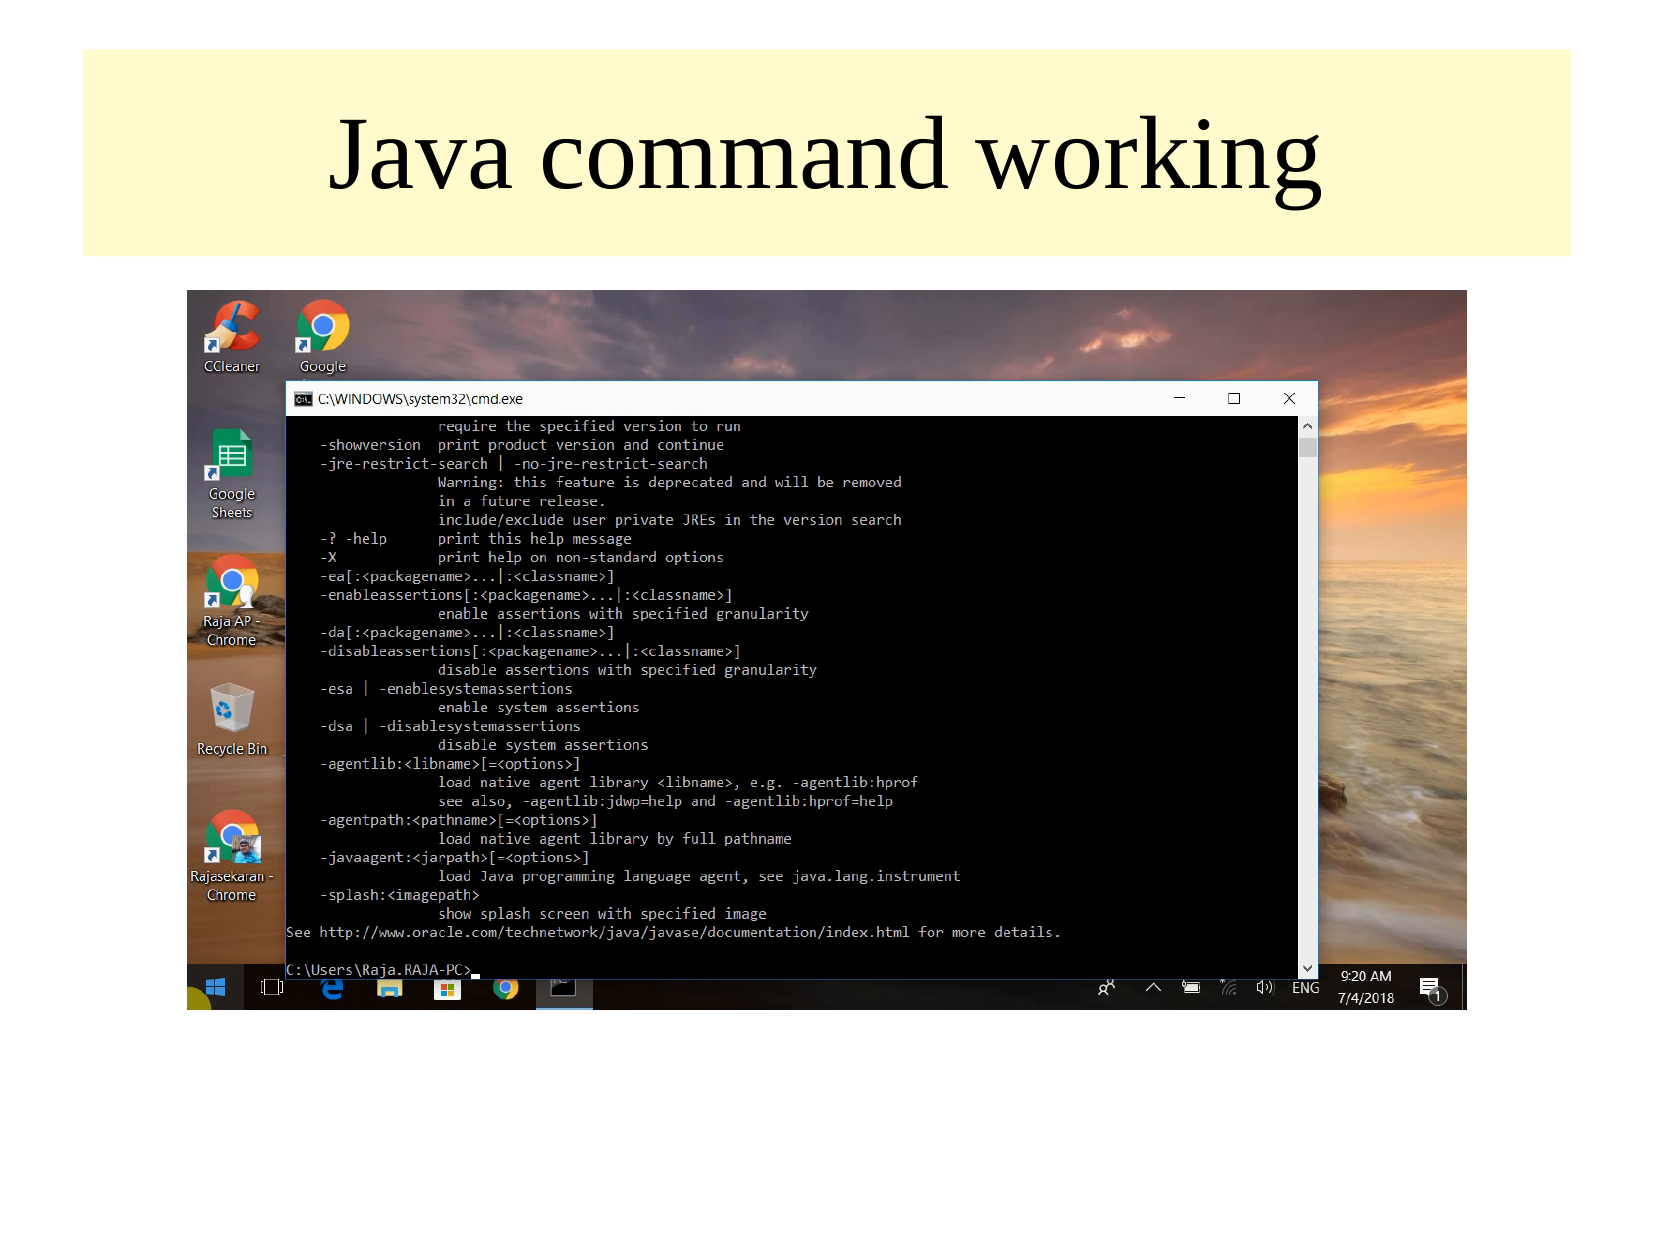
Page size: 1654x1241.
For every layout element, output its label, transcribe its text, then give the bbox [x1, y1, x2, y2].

title Java command working [82, 49, 1571, 257]
picture [187, 290, 1467, 1010]
